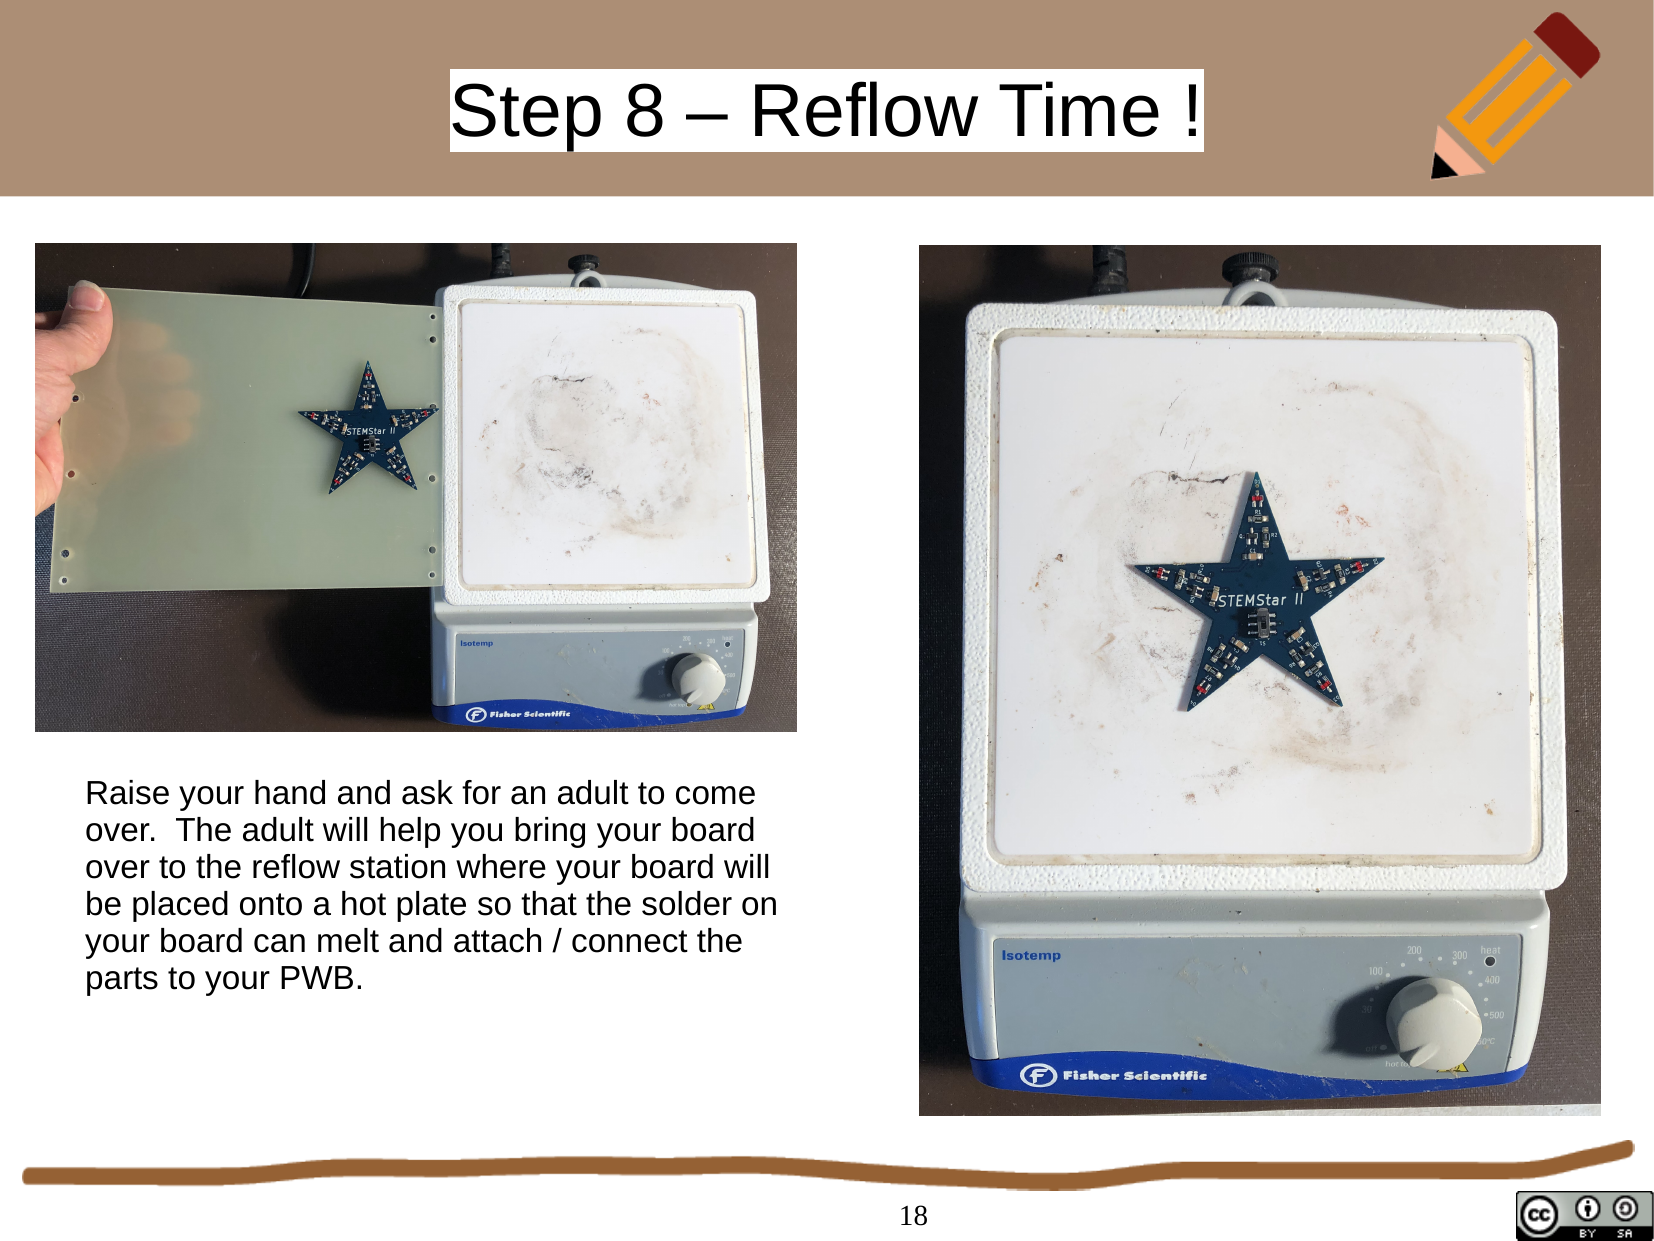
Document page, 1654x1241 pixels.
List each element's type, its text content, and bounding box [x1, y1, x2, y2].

picture [1430, 12, 1601, 181]
title Step 8 – Reflow Time ! [82, 49, 1571, 172]
text_box Raise your hand and ask for an adult to come over. The adult will help you bring your board over to the reflow station where your board will be placed onto a hot plate so that the solder on your board can melt and attach / connect the parts to your PWB. [35, 766, 796, 1119]
picture [919, 245, 1601, 1116]
picture [22, 1140, 1654, 1241]
picture [35, 243, 797, 732]
